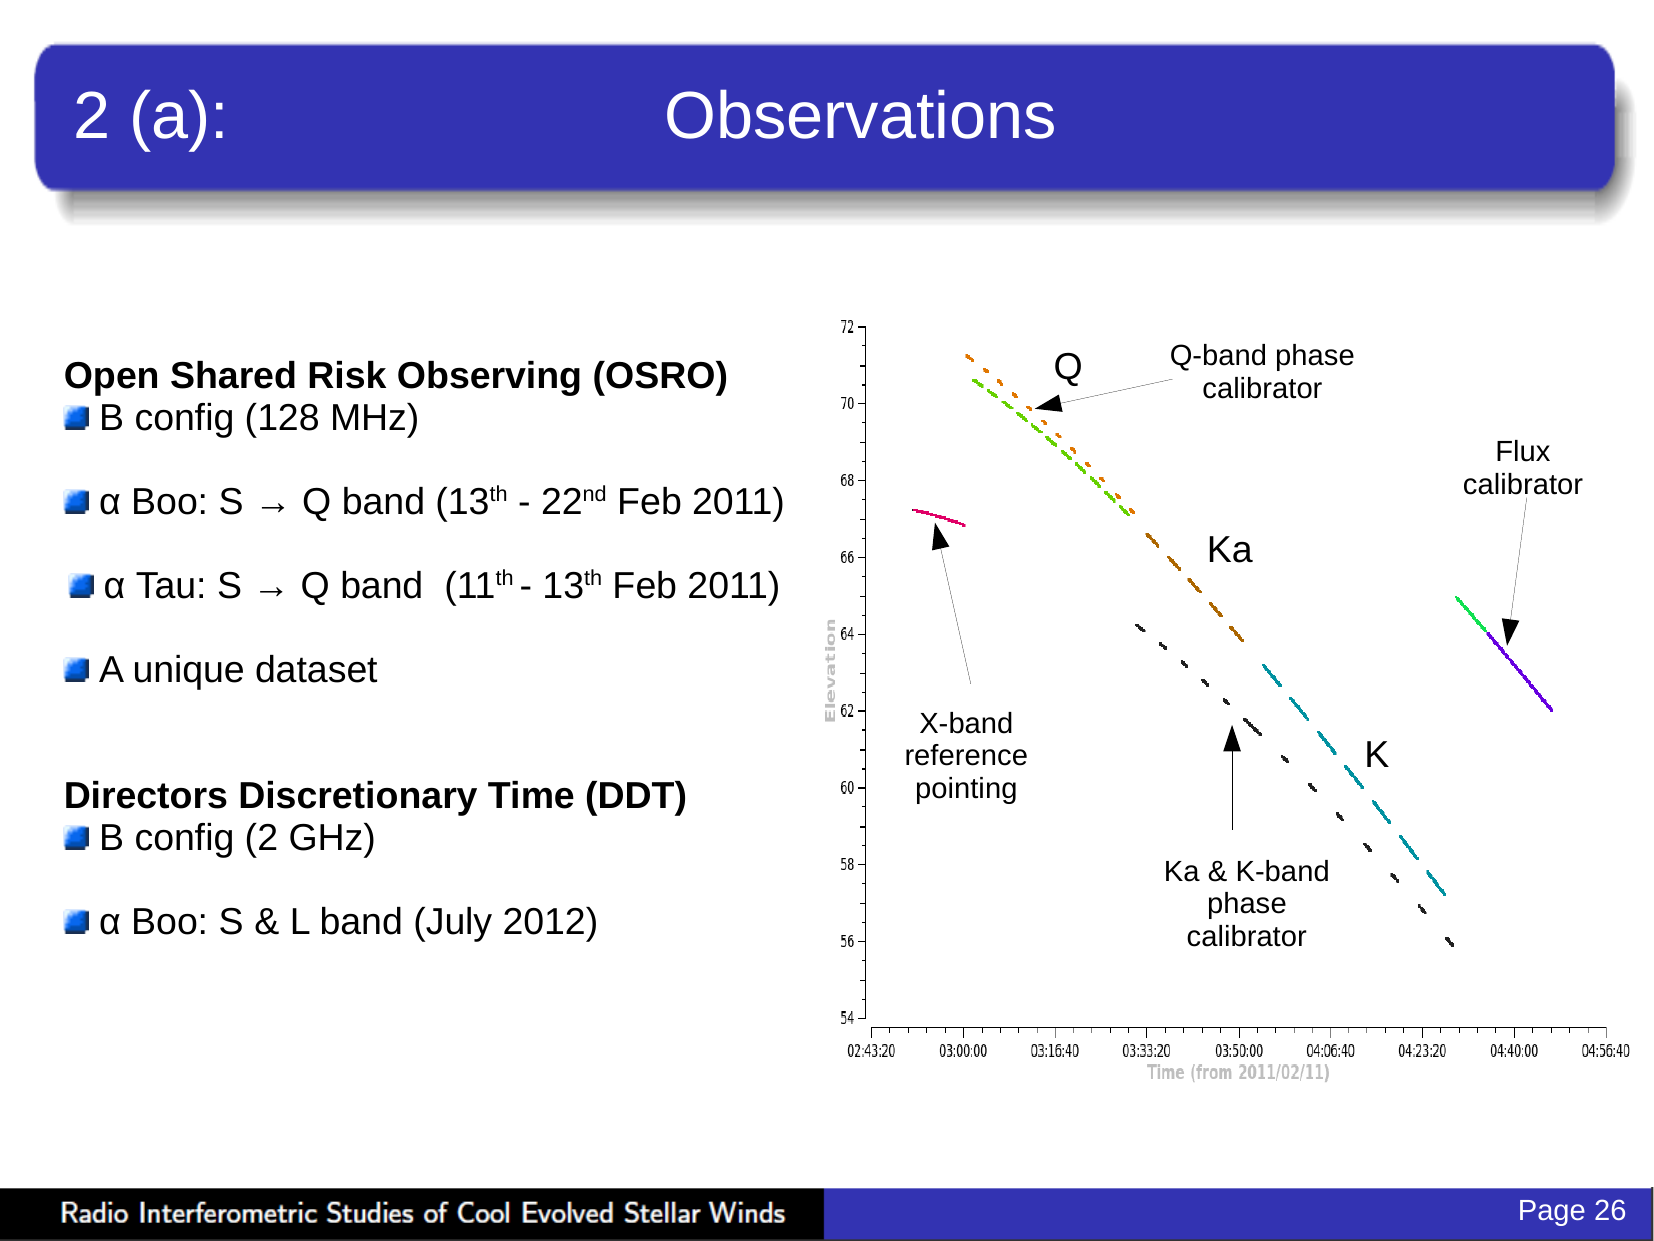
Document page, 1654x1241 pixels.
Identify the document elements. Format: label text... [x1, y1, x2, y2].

text_box Page 26 [814, 1187, 1642, 1235]
text_box Ka & K-band phase calibrator [1148, 847, 1345, 971]
text_box X-band reference pointing [877, 699, 1056, 813]
picture [23, 29, 1648, 237]
text_box Q [1038, 337, 1078, 406]
text_box Q-band phase calibrator [1139, 331, 1386, 413]
text_box Ka [1192, 521, 1279, 653]
text_box 2 (a): Observations [59, 70, 1595, 189]
text_box Q [1038, 400, 1078, 413]
text_box Open Shared Risk Observing (OSRO) B config (128 MHz) α Boo: S → Q band (13th - 22nd Feb 2011) α Tau: S → Q band (11th - 13th Feb 2011) A unique dataset Directors Discretionary Time (DDT) B config (2 GHz) α Boo: S & L band (July 2012) [49, 347, 822, 995]
picture [822, 284, 1630, 1085]
text_box Flux calibrator [1444, 427, 1602, 648]
text_box K [1349, 725, 1429, 783]
picture [0, 1187, 1654, 1241]
